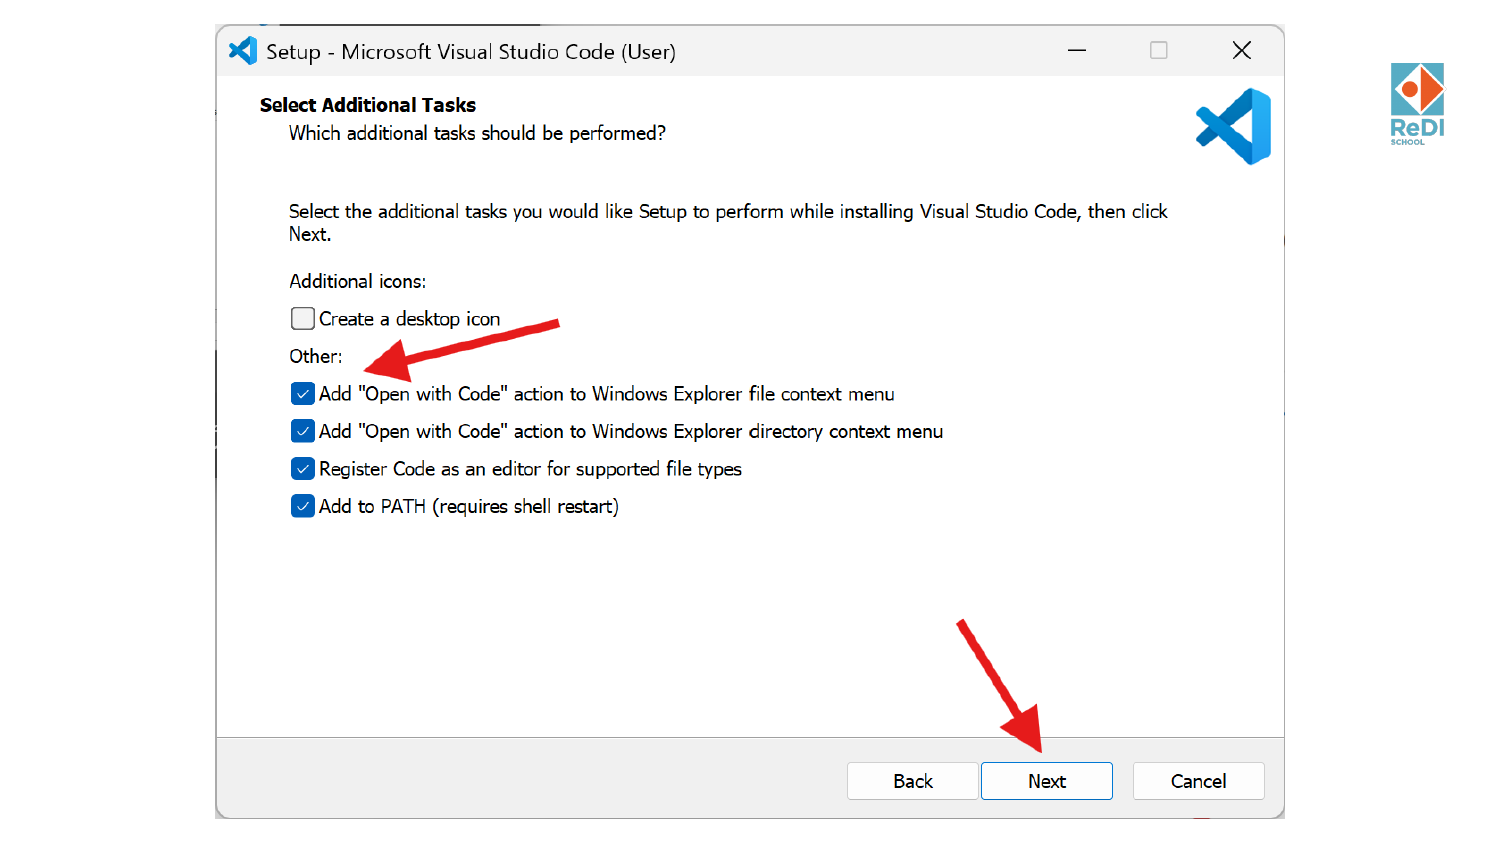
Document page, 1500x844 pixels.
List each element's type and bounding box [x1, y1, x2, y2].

picture [215, 24, 1285, 819]
picture [1391, 63, 1447, 145]
